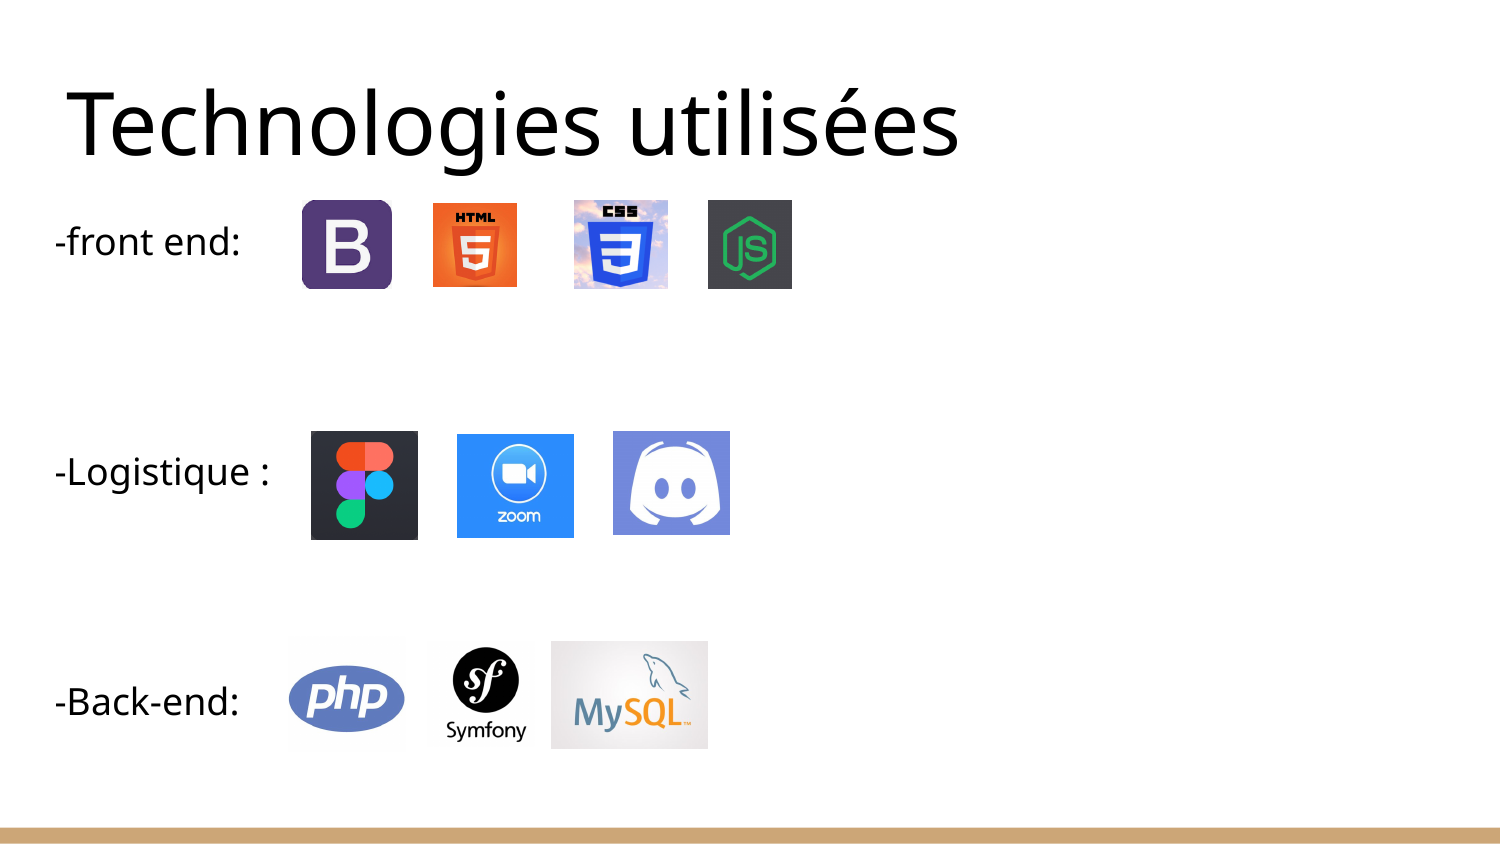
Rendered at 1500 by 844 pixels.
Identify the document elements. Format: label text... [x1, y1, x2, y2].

picture [708, 200, 792, 289]
list -front end: -Logistique : -Back-end: [39, 196, 1438, 747]
picture [311, 431, 418, 540]
picture [288, 636, 406, 752]
picture [433, 203, 517, 287]
picture [551, 641, 708, 749]
title Technologies utilisées [51, 51, 1449, 189]
picture [574, 200, 668, 289]
picture [457, 434, 574, 538]
picture [613, 431, 730, 535]
picture [427, 641, 535, 747]
picture [302, 200, 392, 289]
